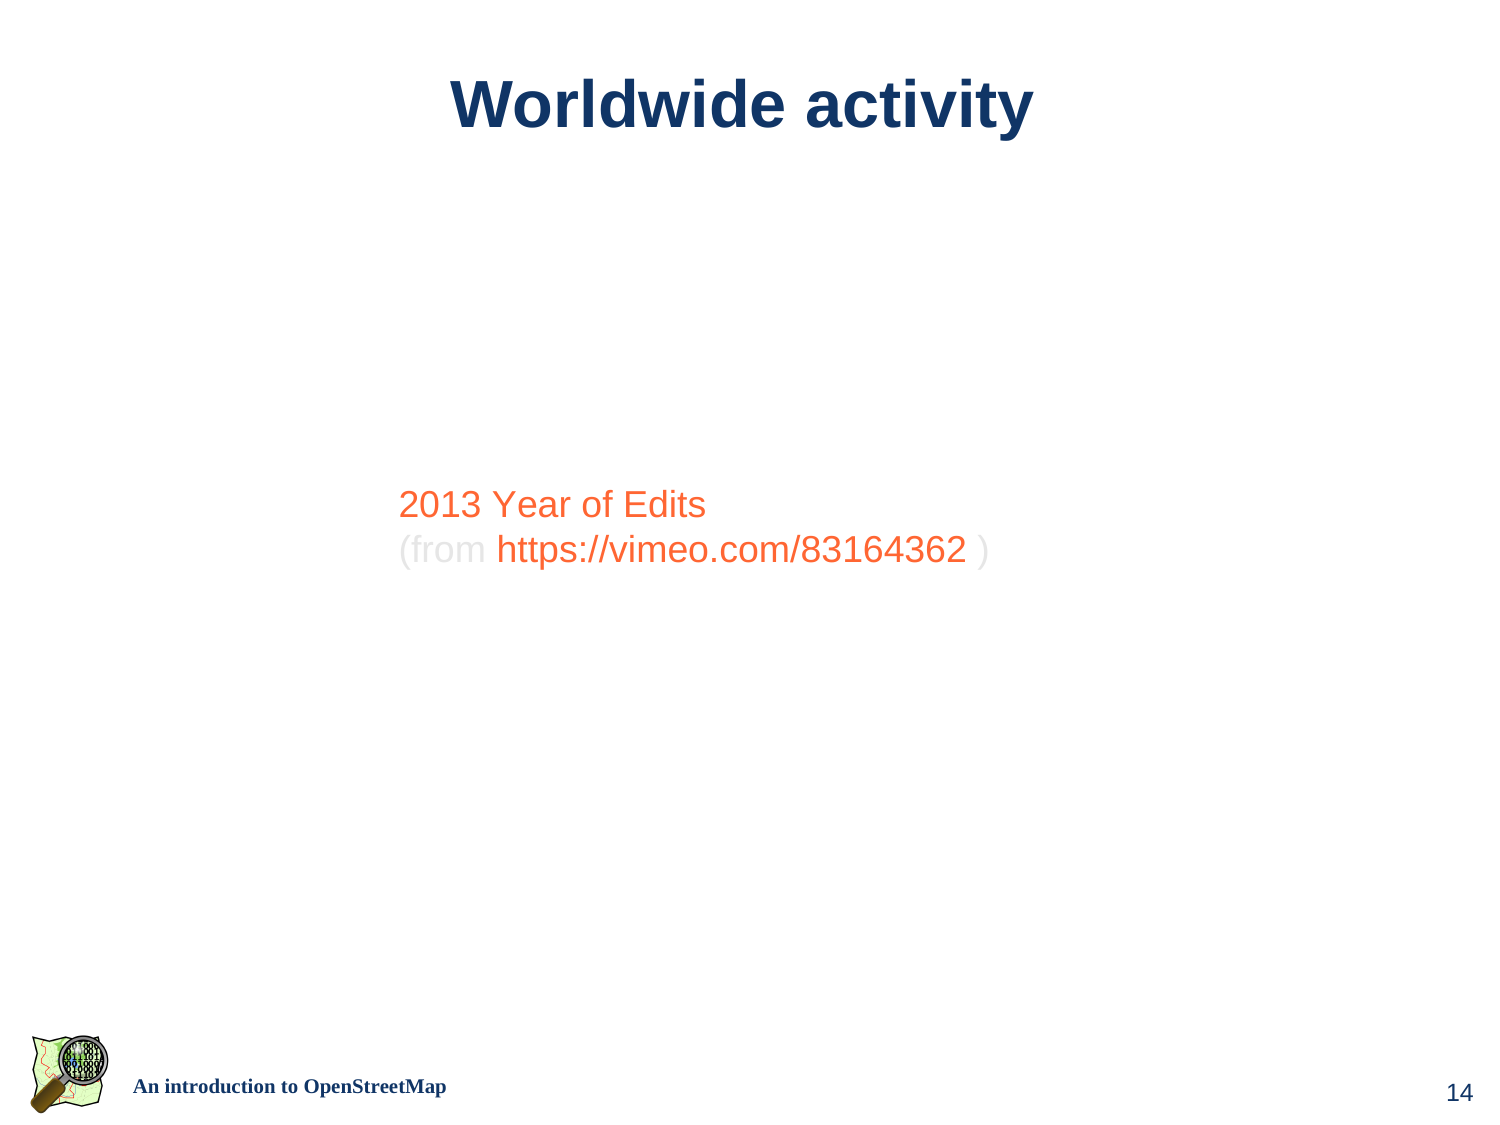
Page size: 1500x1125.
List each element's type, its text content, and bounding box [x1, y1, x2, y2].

picture [29, 1033, 110, 1114]
text_box 2013 Year of Edits (from https://vimeo.com/83164362 ) [383, 472, 1005, 578]
title Worldwide activity [67, 0, 1418, 203]
